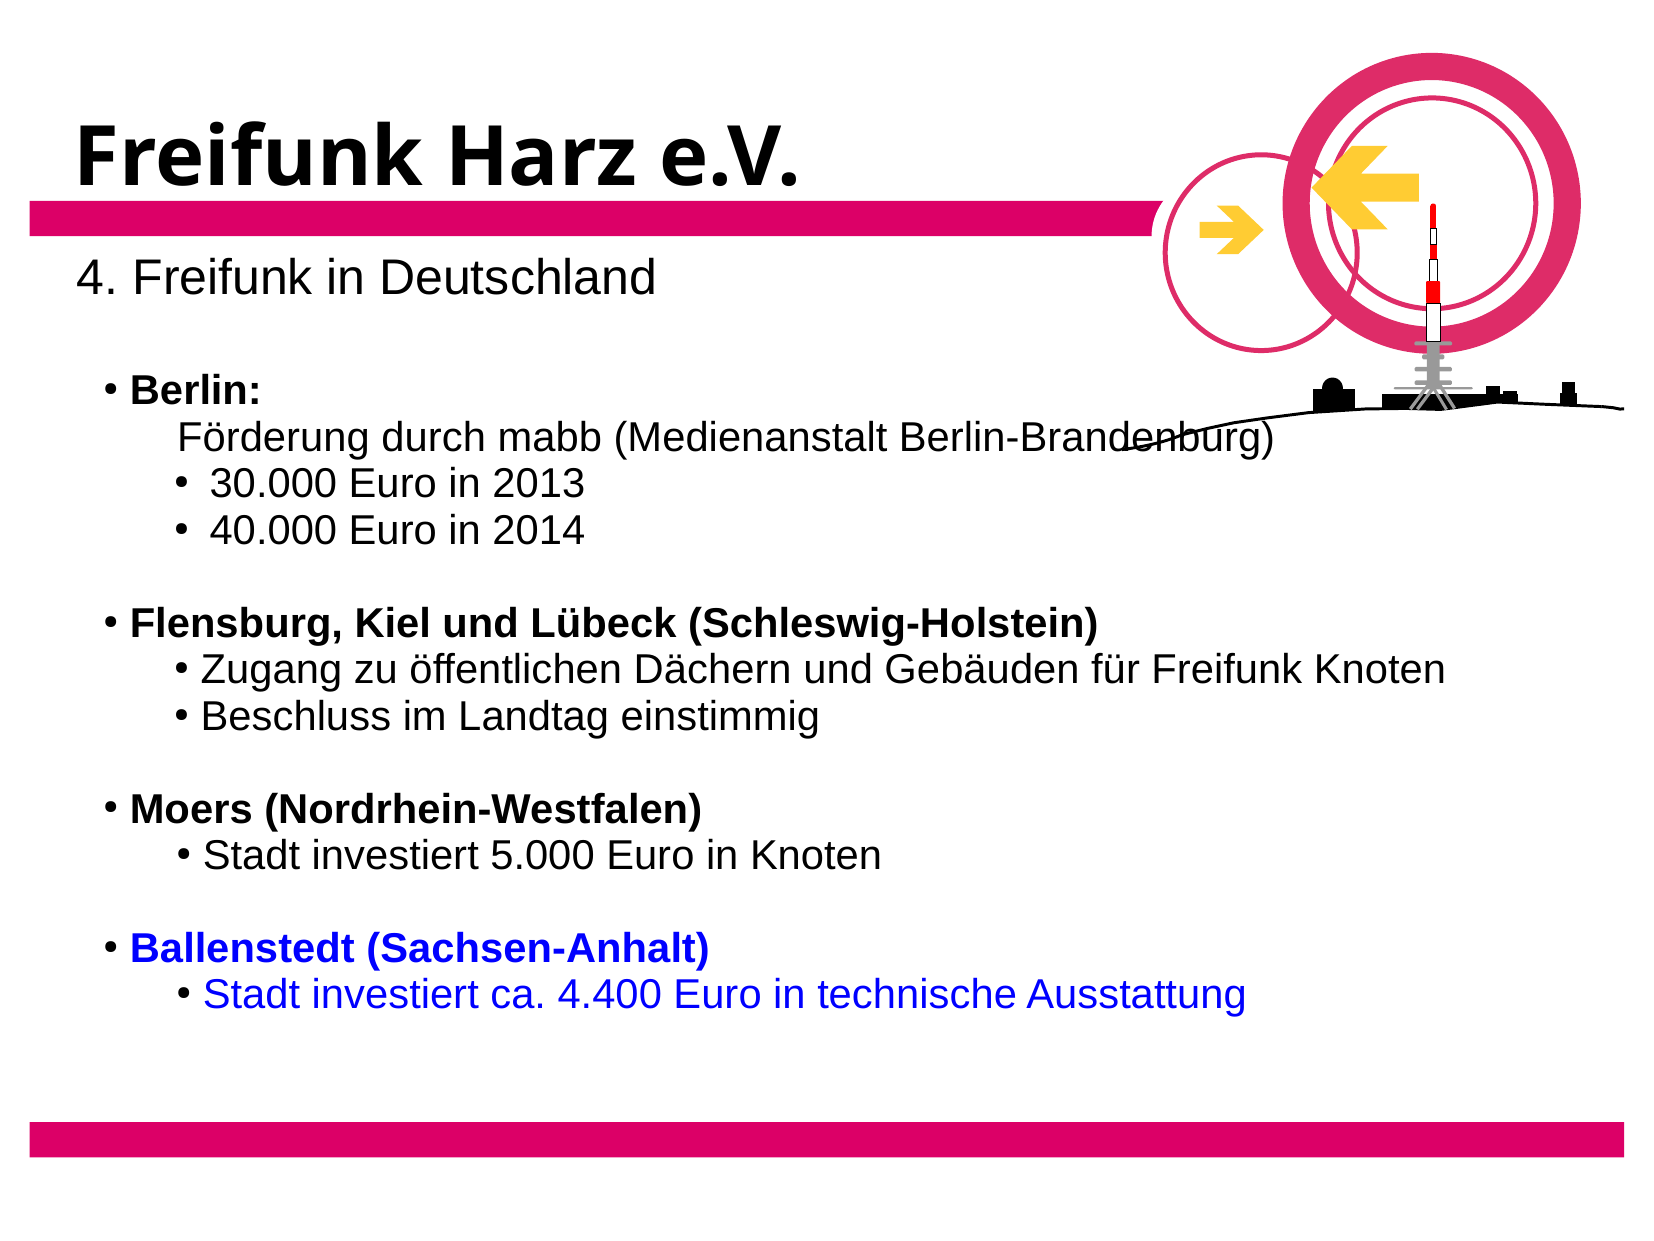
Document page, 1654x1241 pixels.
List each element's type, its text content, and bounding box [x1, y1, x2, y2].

subtitle 4. Freifunk in Deutschland [76, 218, 697, 337]
text_box Berlin: Förderung durch mabb (Medienanstalt Berlin-Brandenburg) 30.000 Euro in 2013 40.000 Euro in 2014 Flensburg, Kiel und Lübeck (Schleswig-Holstein) Zugang zu öffentlichen Dächern und Gebäuden für Freifunk Knoten Beschluss im Landtag einstimmig Moers (Nordrhein-Westfalen) Stadt investiert 5.000 Euro in Knoten Ballenstedt (Sachsen-Anhalt) Stadt investiert ca. 4.400 Euro in technische Ausstattung [88, 359, 1536, 1082]
